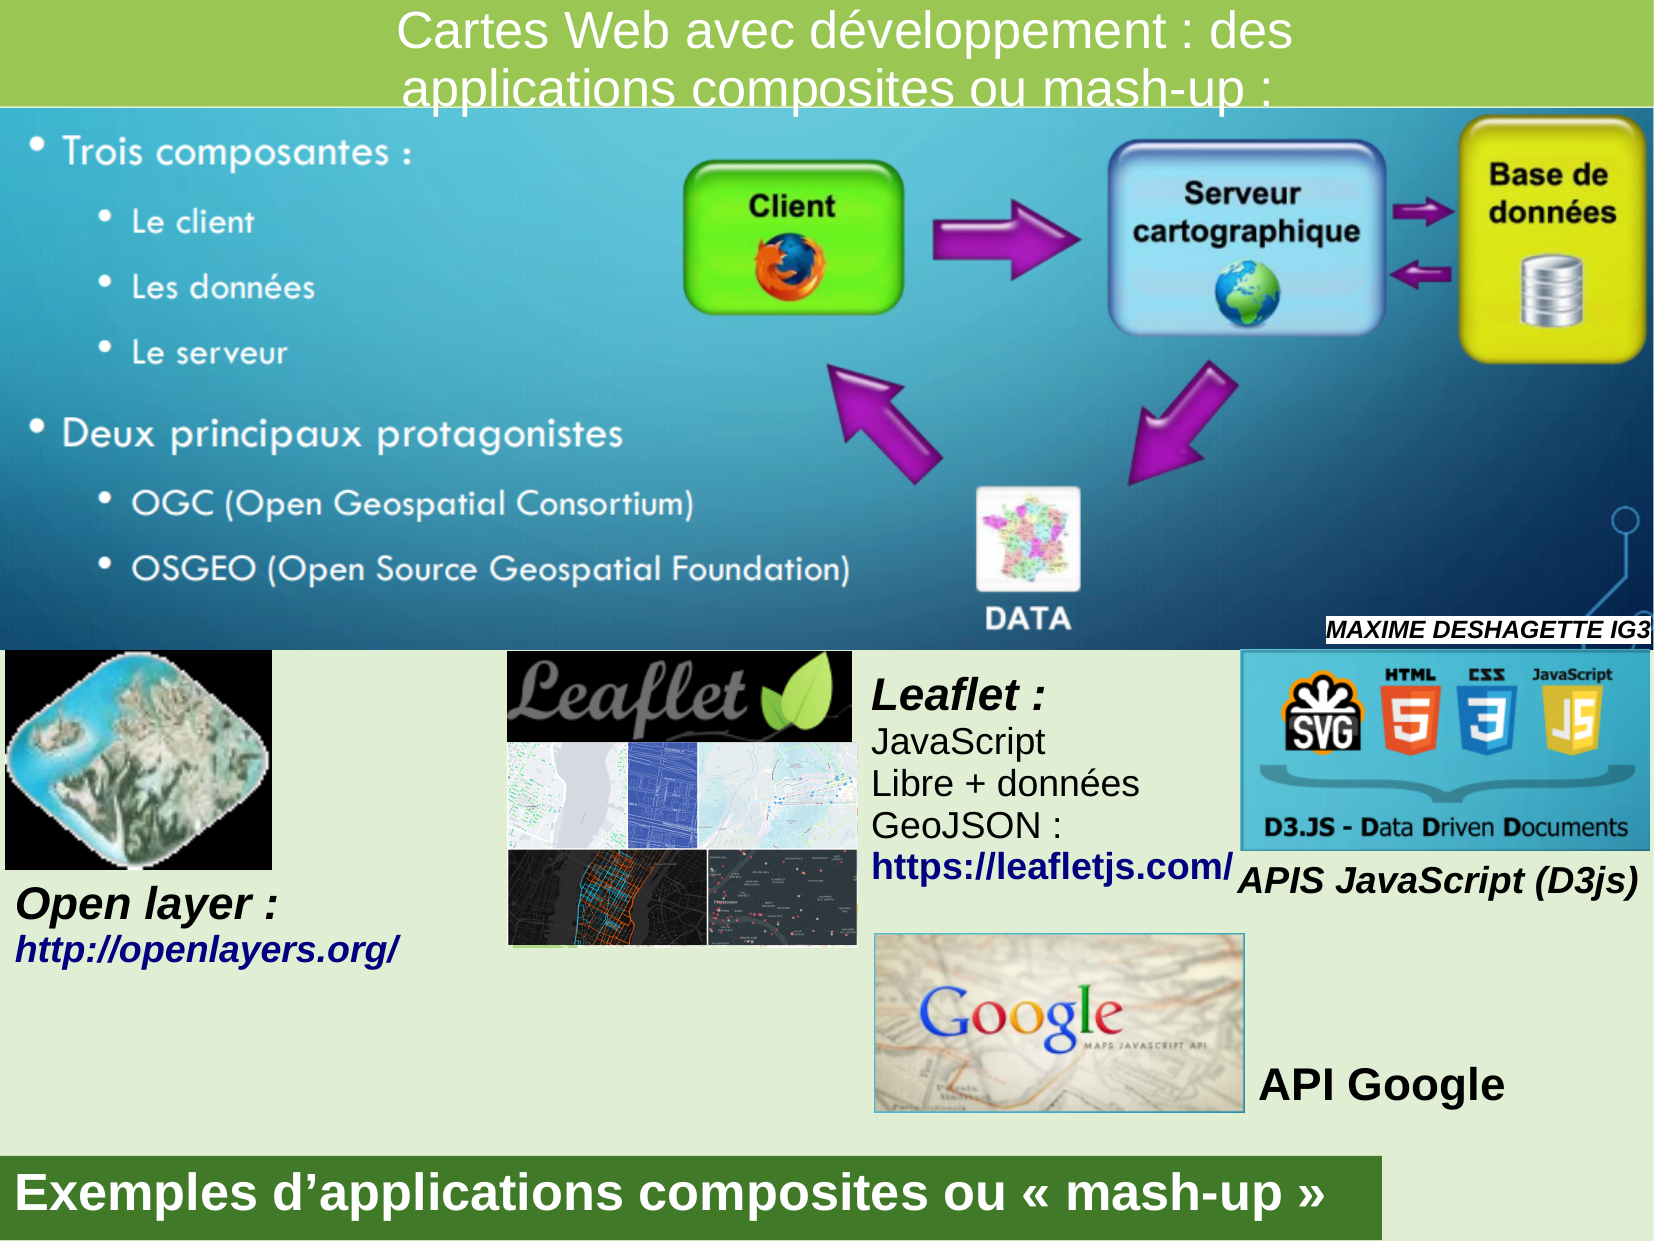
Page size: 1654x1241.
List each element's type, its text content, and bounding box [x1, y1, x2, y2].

picture [0, 108, 1654, 870]
text_box Exemples d’applications composites ou « mash-up » [0, 1155, 1382, 1241]
text_box Cartes Web avec développement : des applications composites ou mash-up : [333, 1, 1359, 118]
text_box Open layer : http://openlayers.org/ [0, 870, 426, 1021]
text_box APIS JavaScript (D3js) [1222, 851, 1654, 910]
picture [874, 933, 1245, 1113]
text_box MAXIME DESHAGETTE IG3 [1311, 608, 1654, 655]
text_box Leaflet : JavaScript Libre + données GeoJSON : https://leafletjs.com/ [856, 661, 1240, 898]
picture [507, 651, 858, 948]
text_box API Google [1244, 1051, 1524, 1123]
